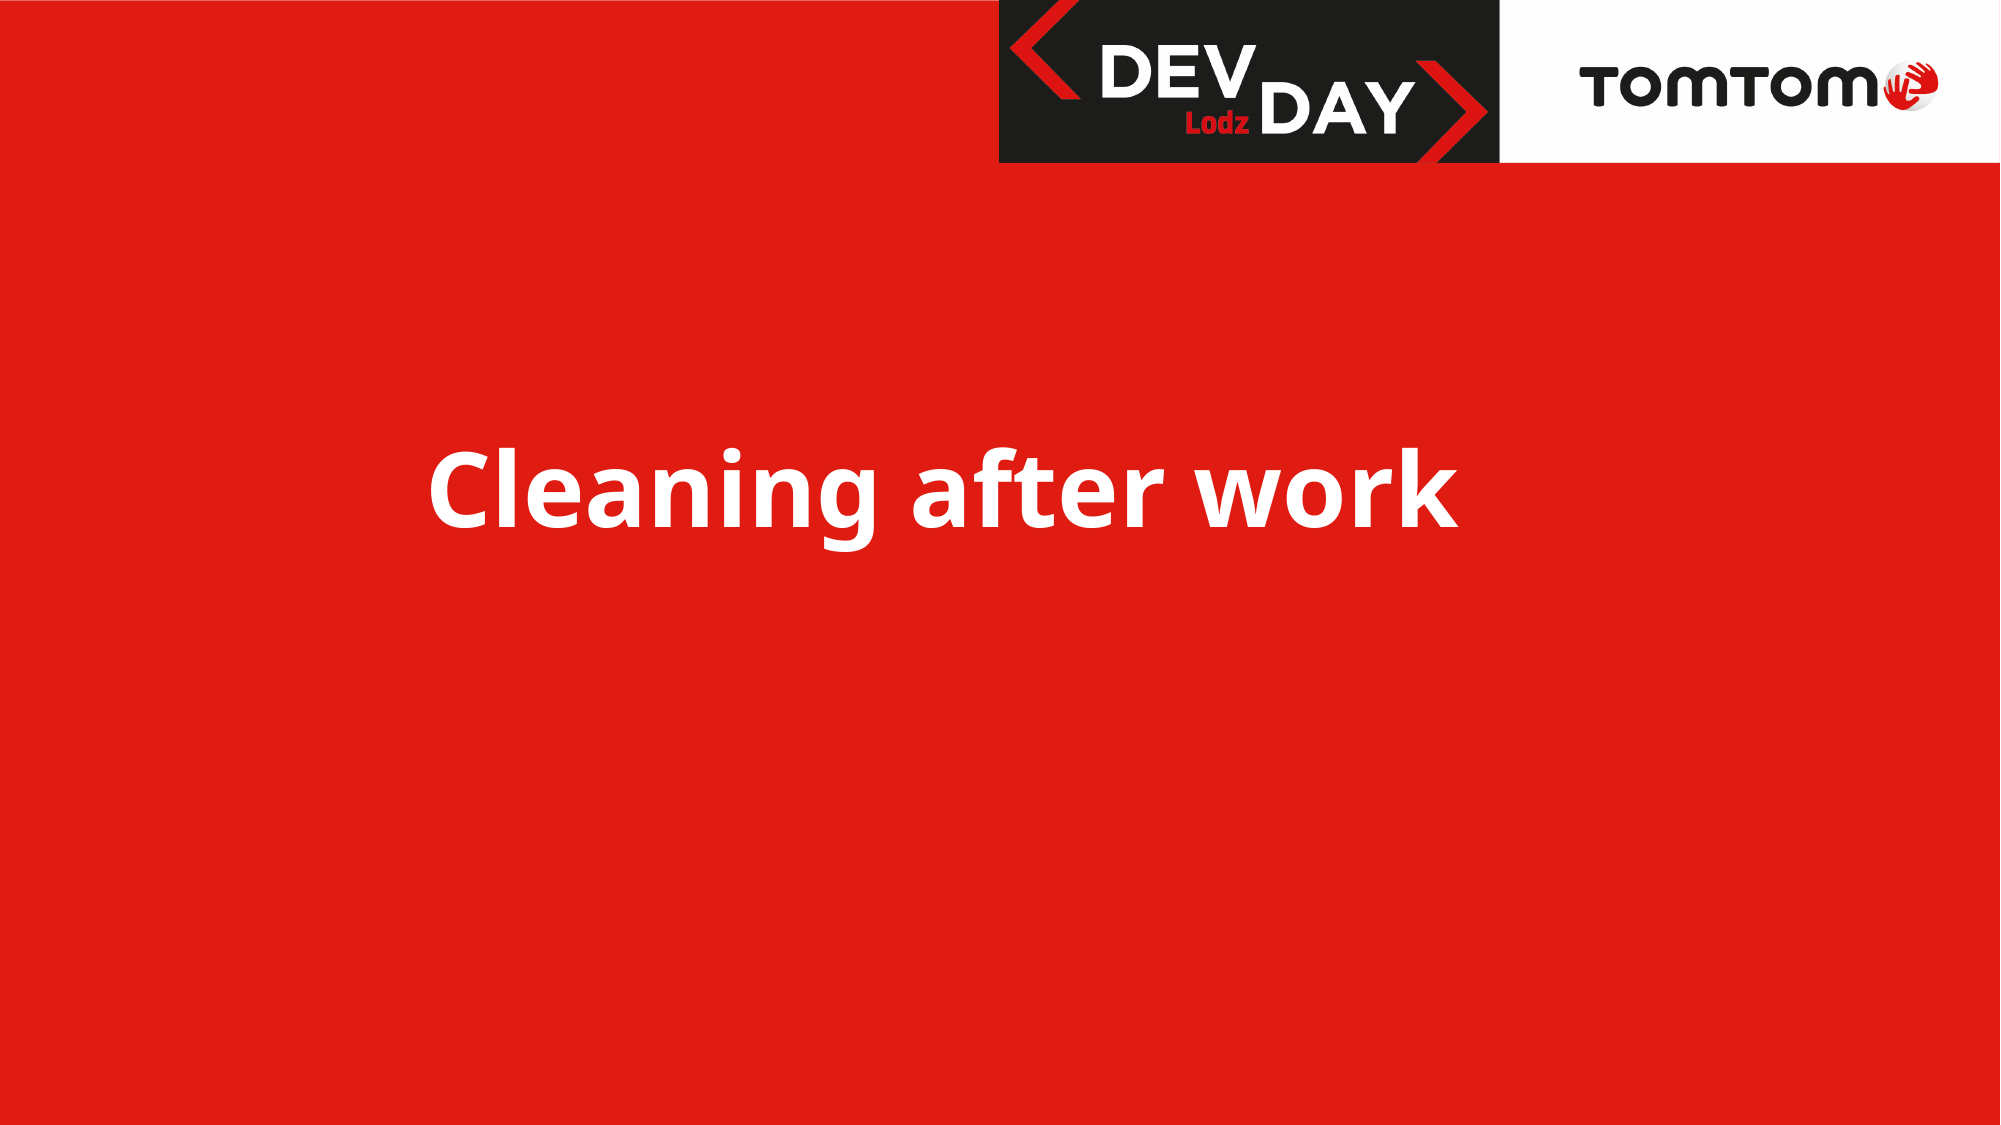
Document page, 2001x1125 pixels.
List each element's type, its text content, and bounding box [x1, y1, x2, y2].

text_box [0, 0, 2000, 1125]
picture [999, 0, 2000, 164]
text_box Cleaning after work [410, 416, 1590, 557]
